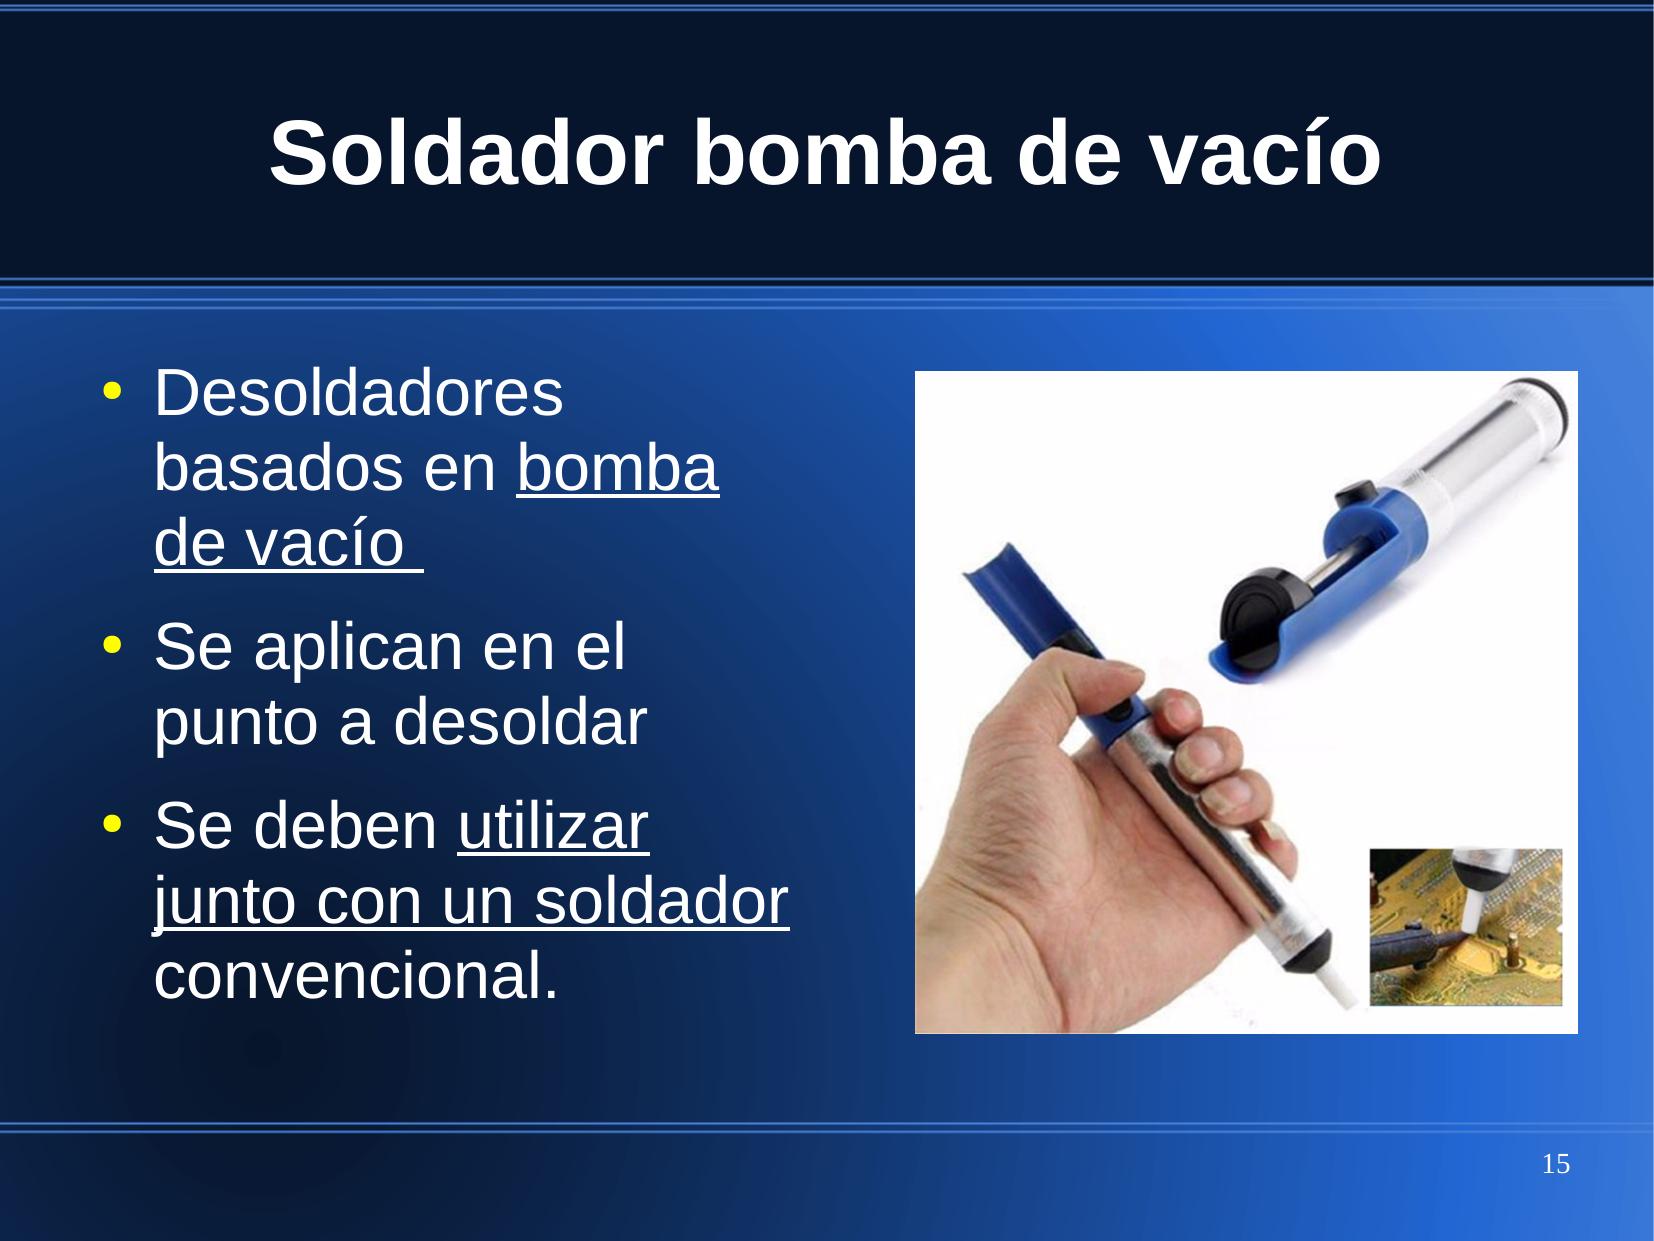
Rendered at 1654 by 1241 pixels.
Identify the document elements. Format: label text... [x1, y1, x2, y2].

list Desoldadores basados en bomba de vacío Se aplican en el punto a desoldar Se deben utilizar junto con un soldador convencional. [82, 355, 809, 1058]
title Soldador bomba de vacío [82, 49, 1571, 257]
picture [0, 0, 1654, 1241]
